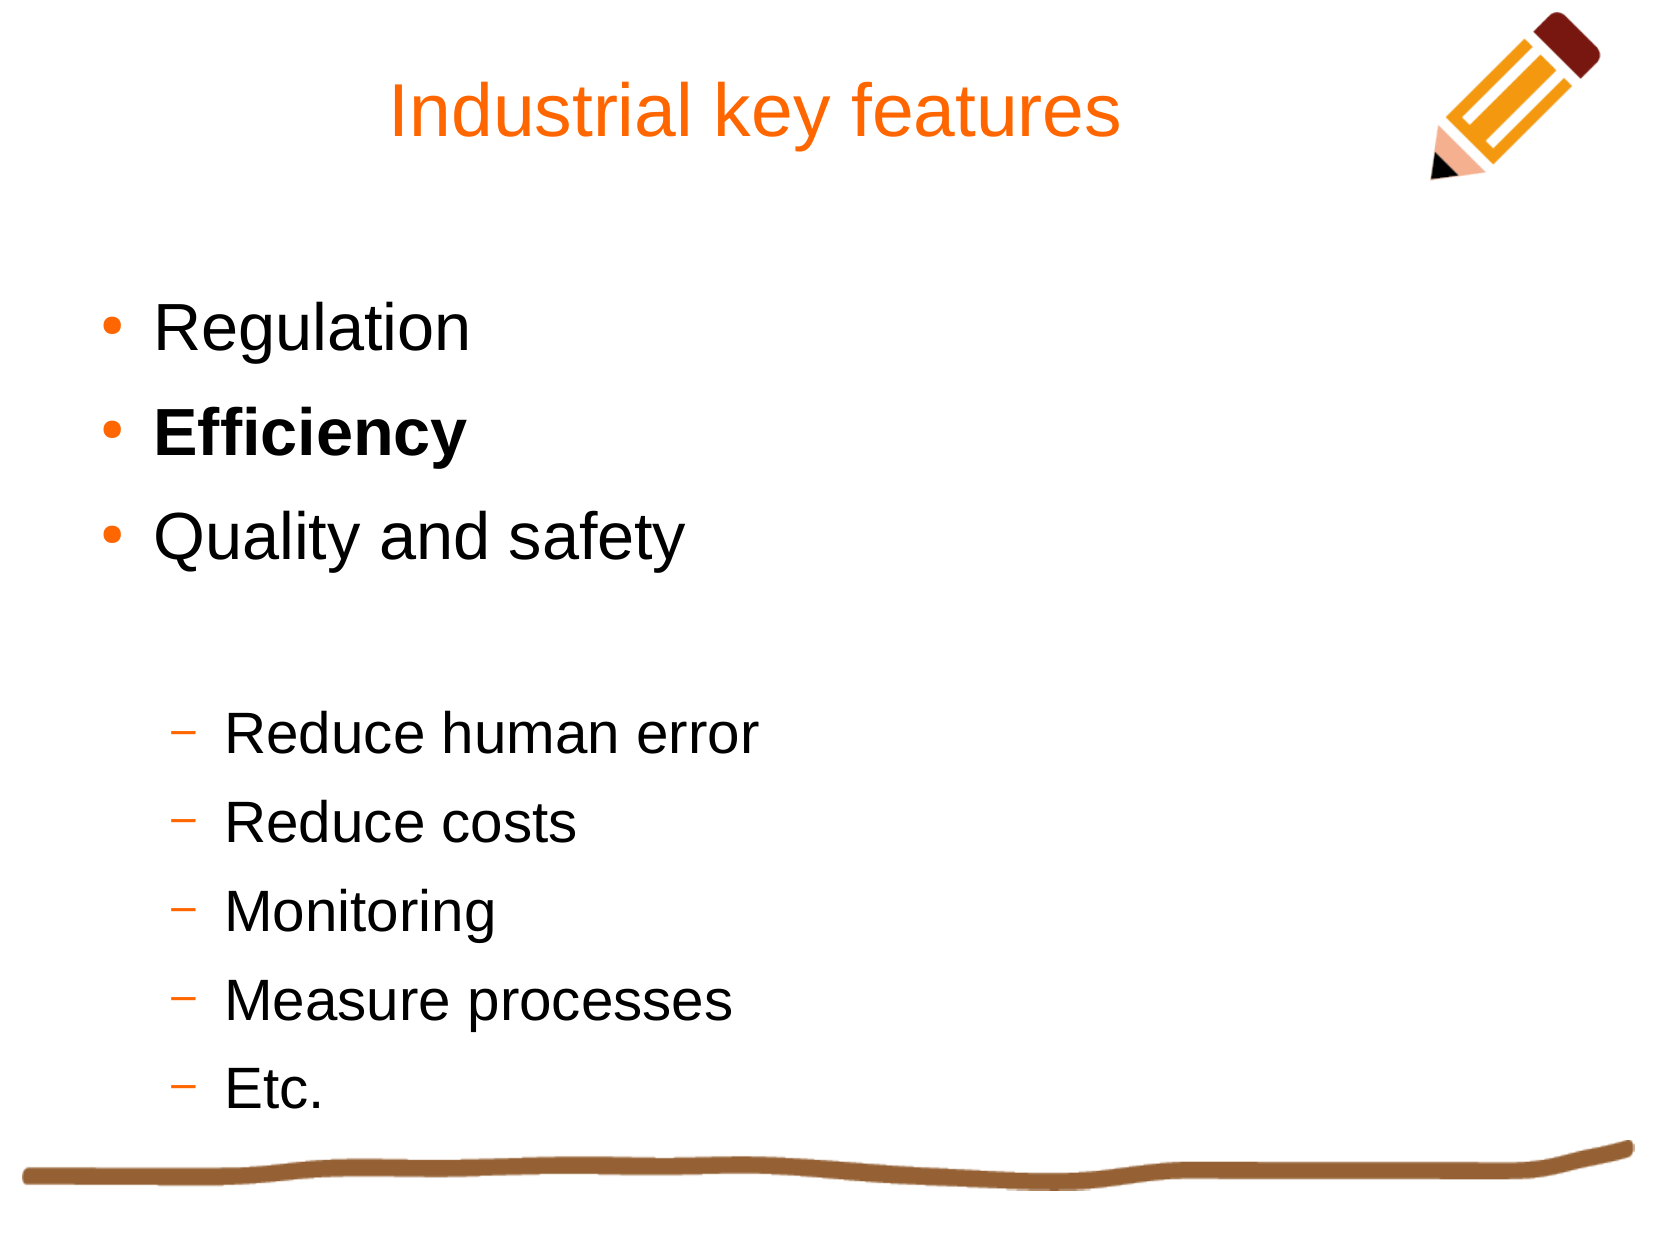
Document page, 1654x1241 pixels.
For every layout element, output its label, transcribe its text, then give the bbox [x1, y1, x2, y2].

picture [22, 1140, 1635, 1191]
picture [1430, 12, 1601, 181]
title Industrial key features [82, 49, 1430, 172]
list Regulation Efficiency Quality and safety Reduce human error Reduce costs Monitoring Measure processes Etc. [82, 290, 1571, 1122]
